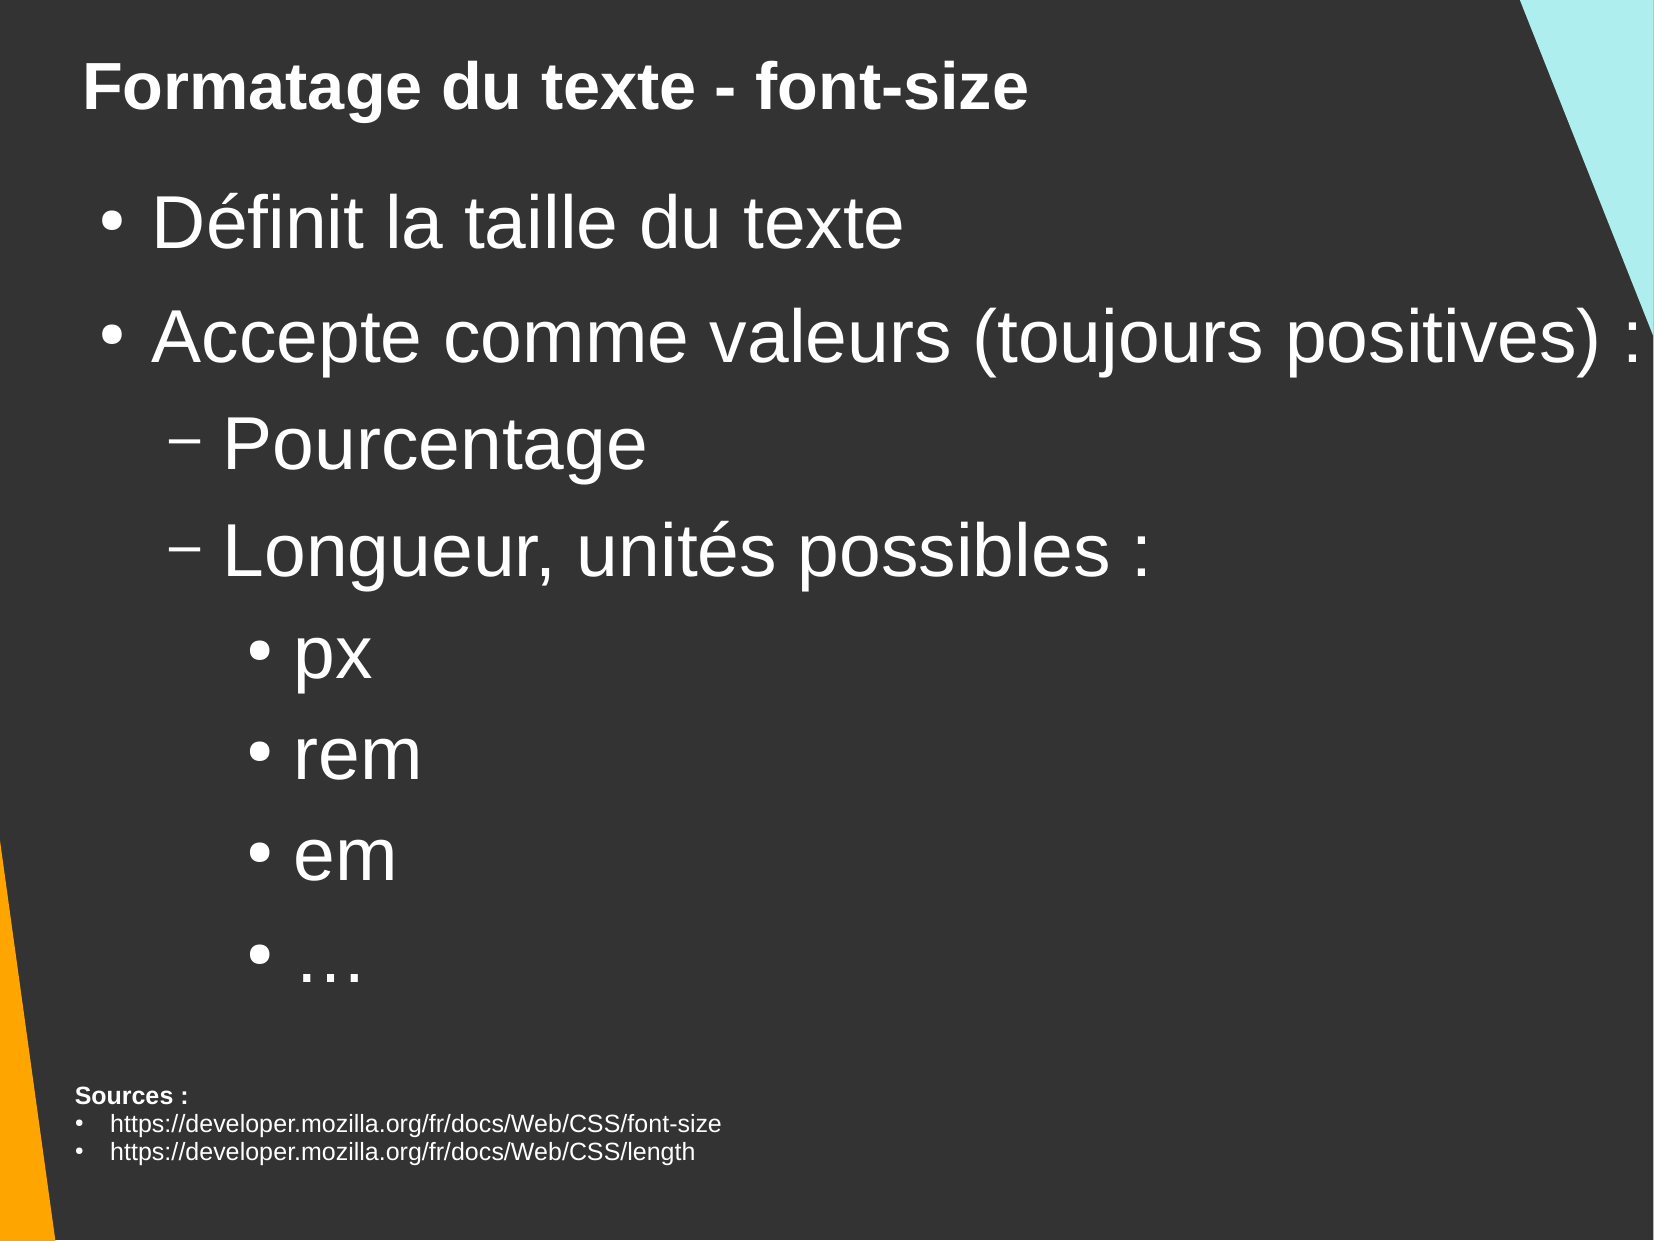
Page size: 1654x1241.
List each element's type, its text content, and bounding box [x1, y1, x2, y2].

text_box [0, 840, 56, 1241]
text_box Sources : https://developer.mozilla.org/fr/docs/Web/CSS/font-size https://developer.mozilla.org/fr/docs/Web/CSS/length [60, 1074, 1546, 1241]
title Formatage du texte - font-size [82, 49, 1571, 152]
text_box [1519, 0, 1654, 338]
list Définit la taille du texte Accepte comme valeurs (toujours positives) : Pourcentage Longueur, unités possibles : px rem em … [80, 180, 1654, 1028]
